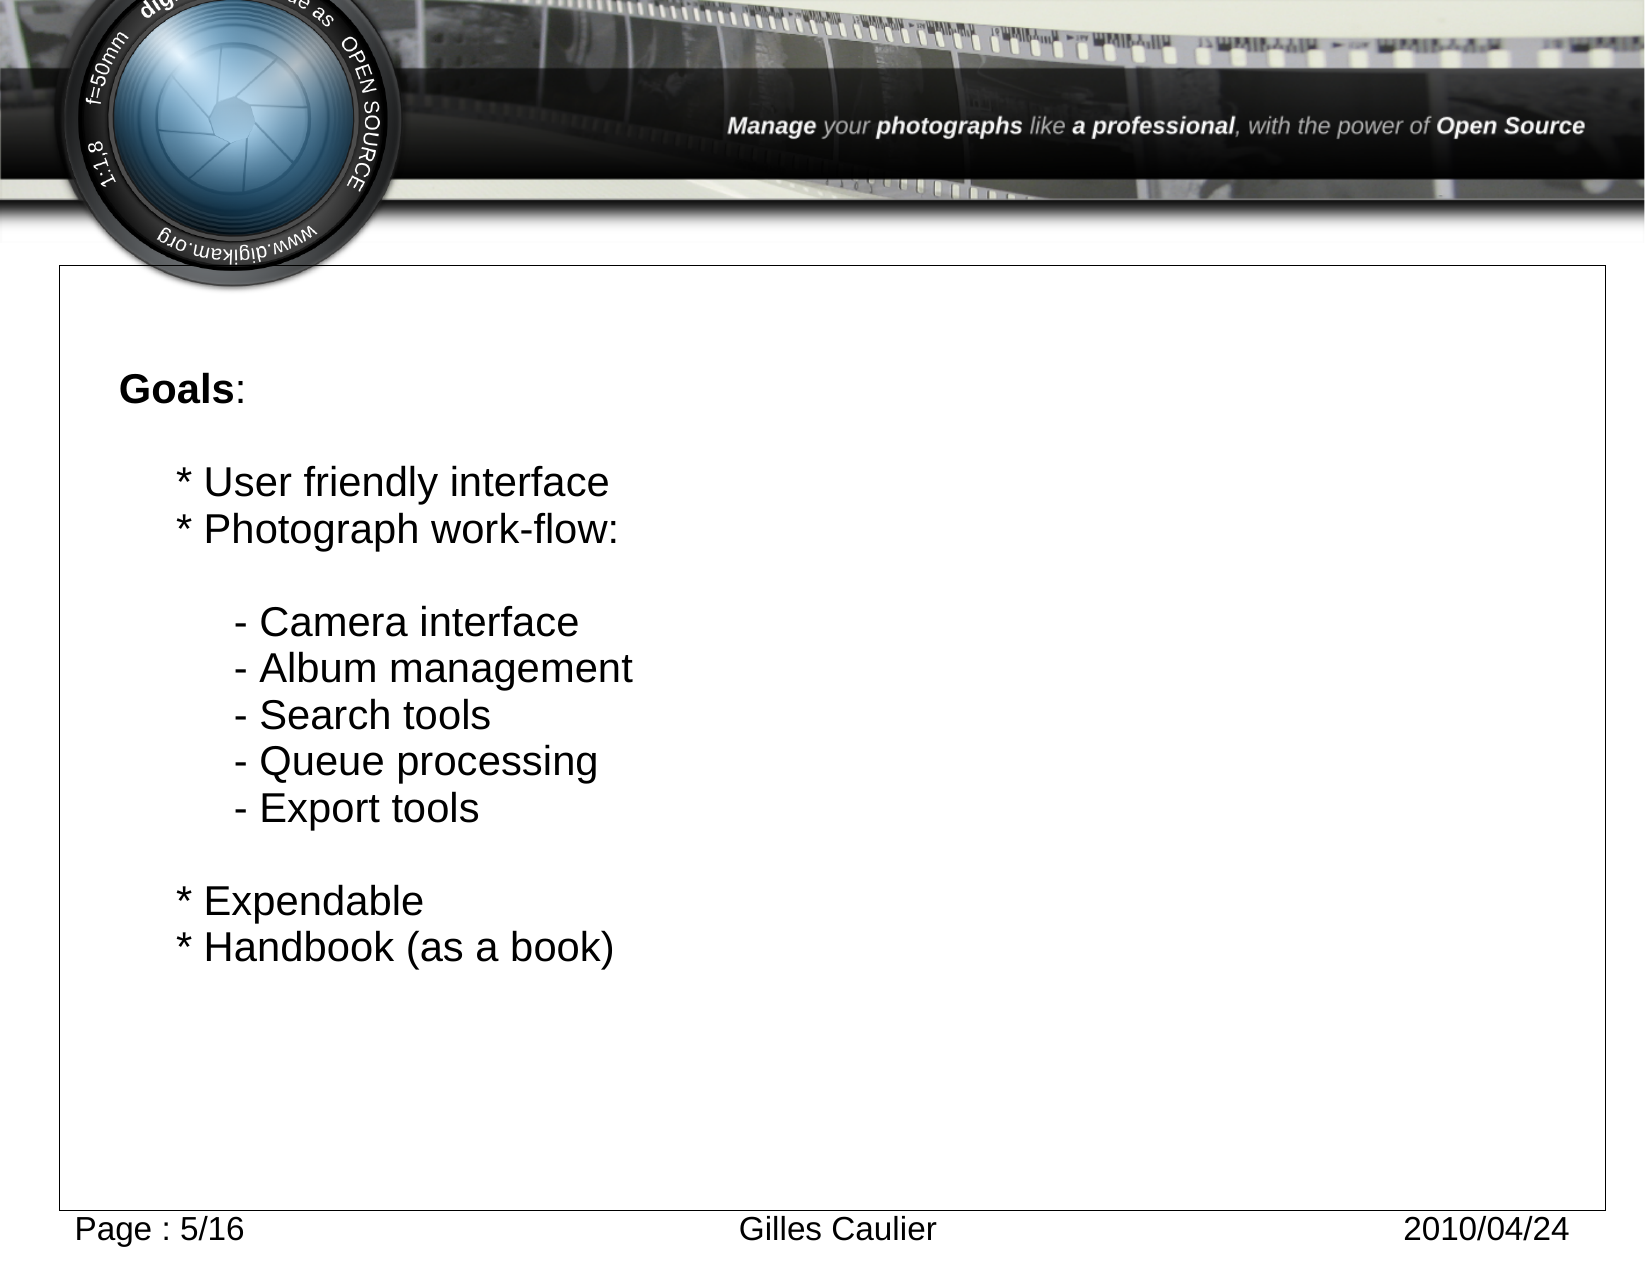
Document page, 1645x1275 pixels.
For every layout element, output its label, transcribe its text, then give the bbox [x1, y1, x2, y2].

title Goals: * User friendly interface * Photograph work-flow: - Camera interface - Album management - Search tools - Queue processing - Export tools * Expendable * Handbook (as a book) [59, 265, 1606, 1211]
picture [0, 0, 1645, 296]
text_box Page : <numéro>/16 Gilles Caulier 2010/04/24 [21, 1207, 1623, 1251]
